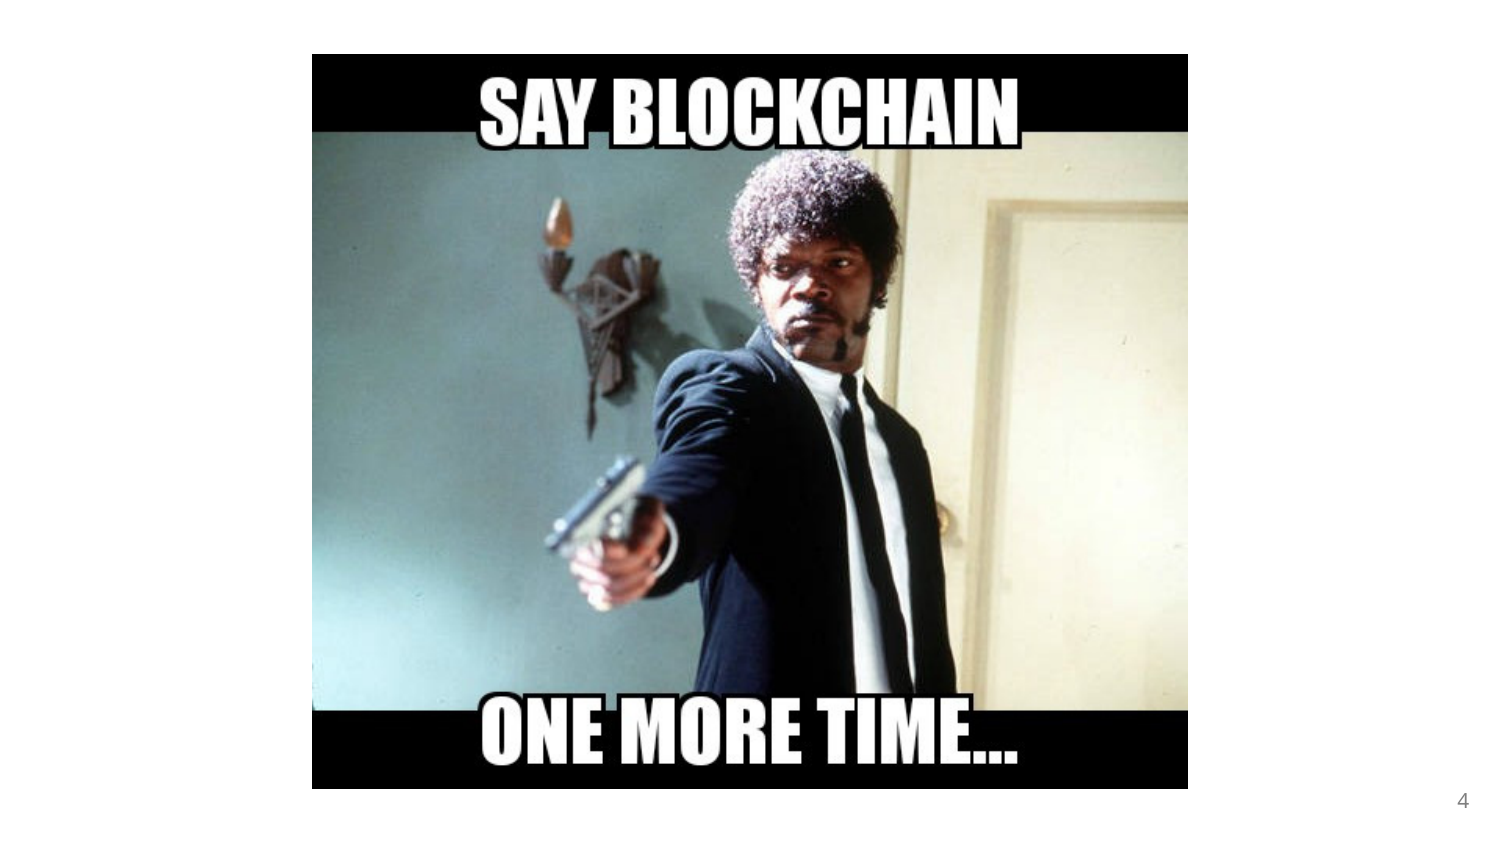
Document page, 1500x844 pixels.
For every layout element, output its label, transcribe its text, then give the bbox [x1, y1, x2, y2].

picture [312, 54, 1188, 789]
slide_number <number> [1394, 769, 1484, 834]
